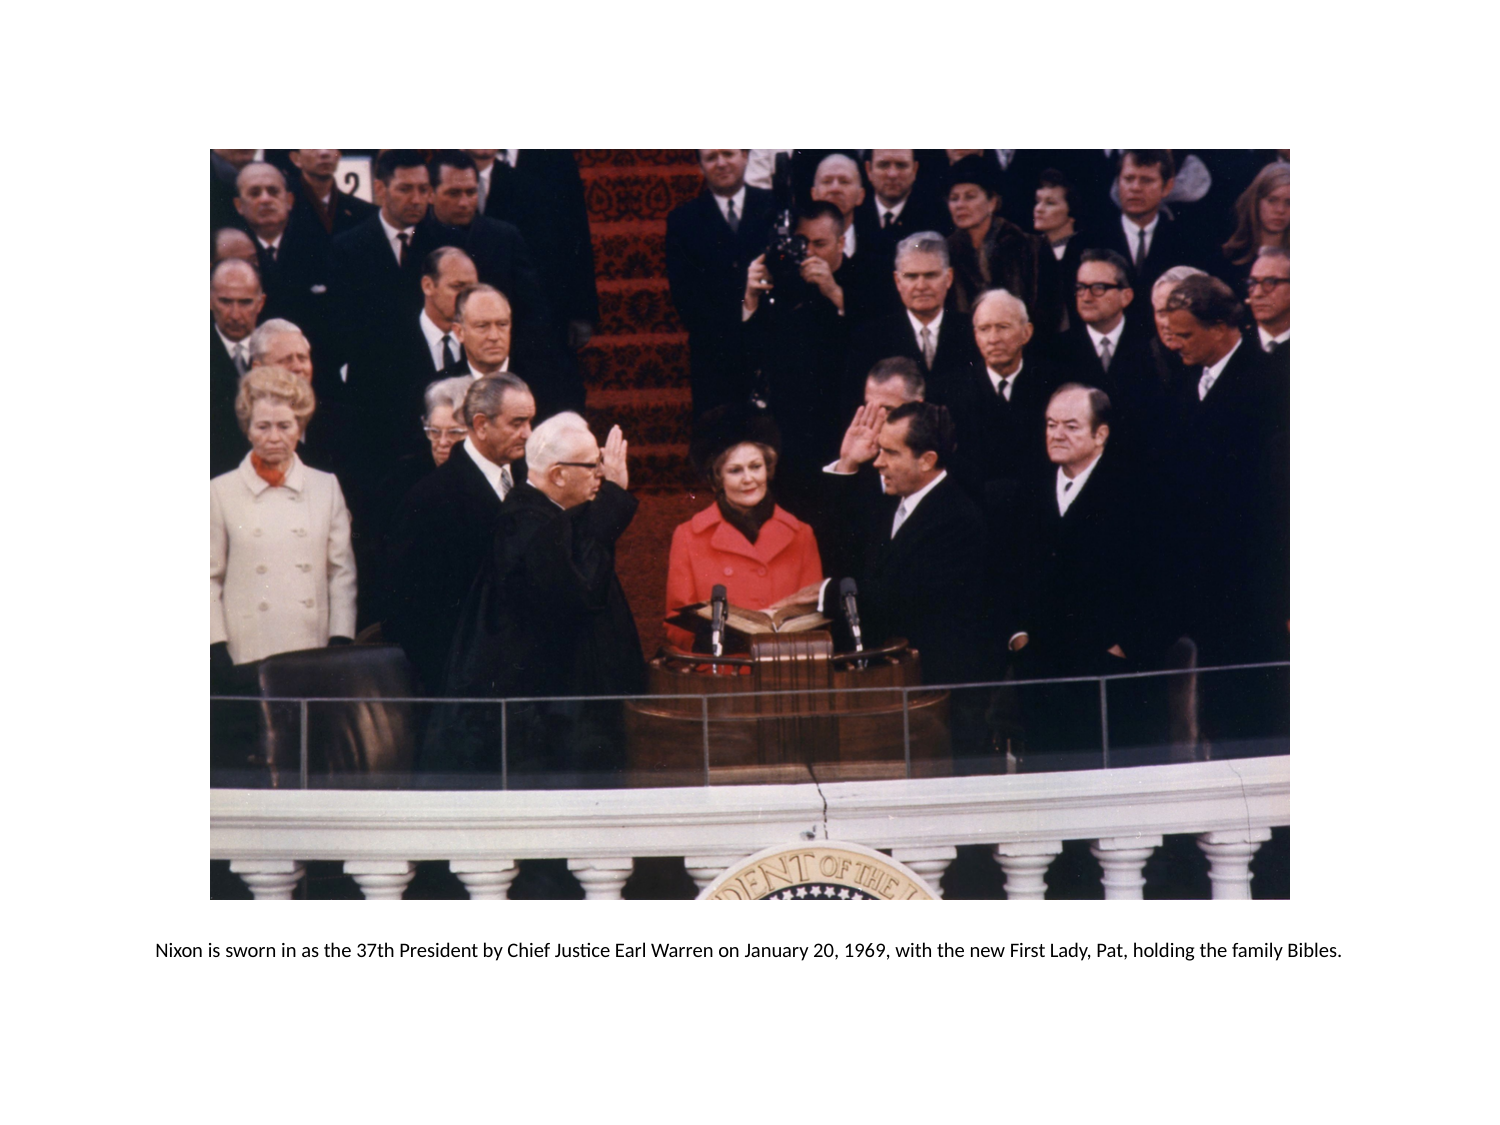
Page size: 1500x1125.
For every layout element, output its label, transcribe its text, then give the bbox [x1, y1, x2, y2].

picture [210, 149, 1290, 900]
text_box Nixon is sworn in as the 37th President by Chief Justice Earl Warren on January 20, 1969, with the new First Lady, Pat, holding the family Bibles. [140, 929, 1360, 970]
